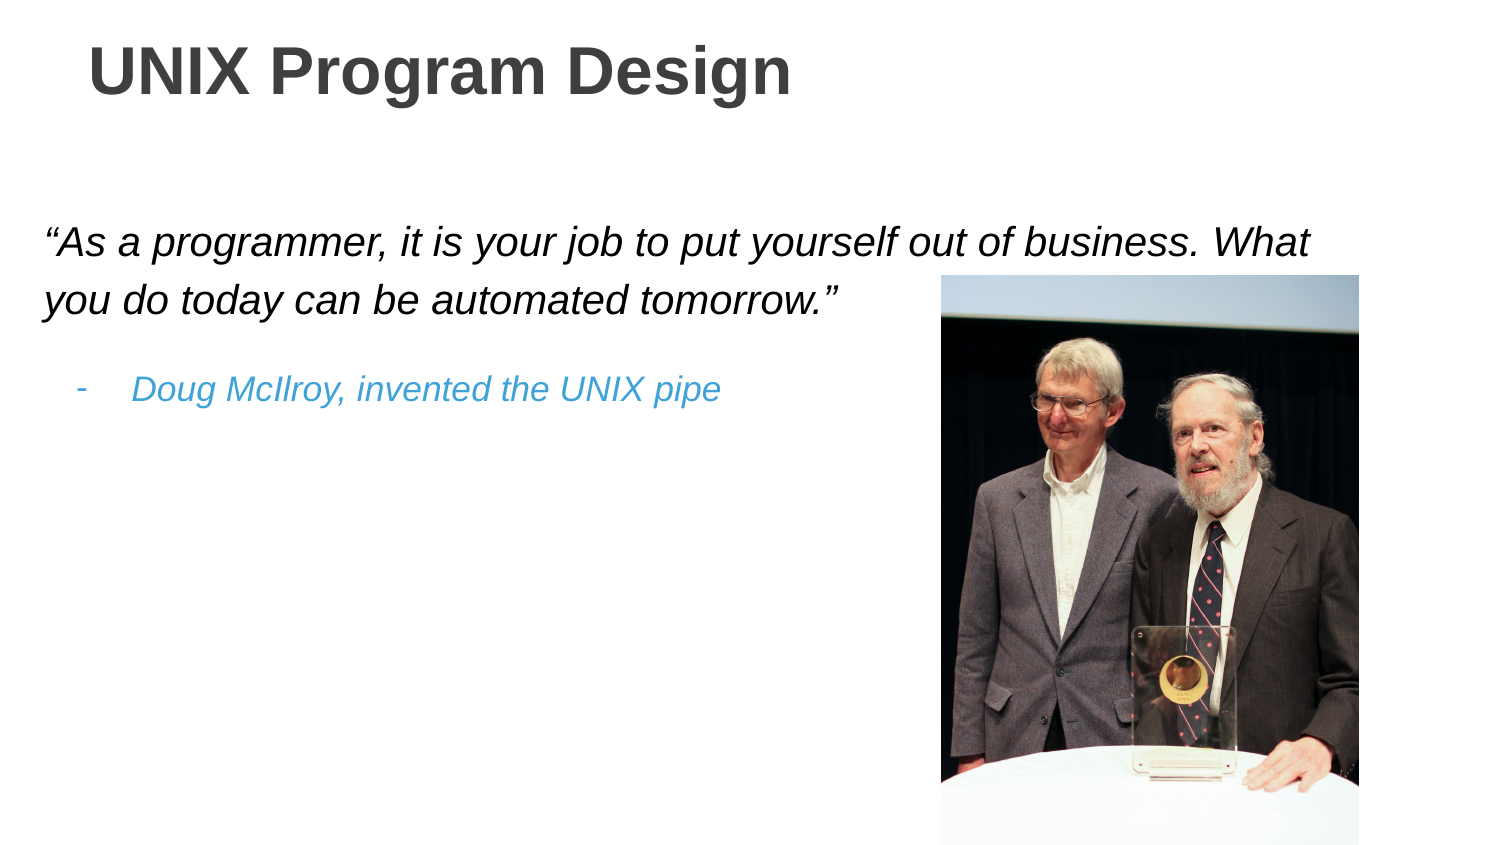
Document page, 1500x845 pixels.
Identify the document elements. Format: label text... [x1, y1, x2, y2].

picture [941, 275, 1359, 845]
text_box “As a programmer, it is your job to put yourself out of business. What you do today can be automated tomorrow.” [28, 165, 1379, 317]
title UNIX Program Design [73, 19, 1424, 116]
list Doug McIlroy, invented the UNIX pipe [41, 366, 941, 463]
